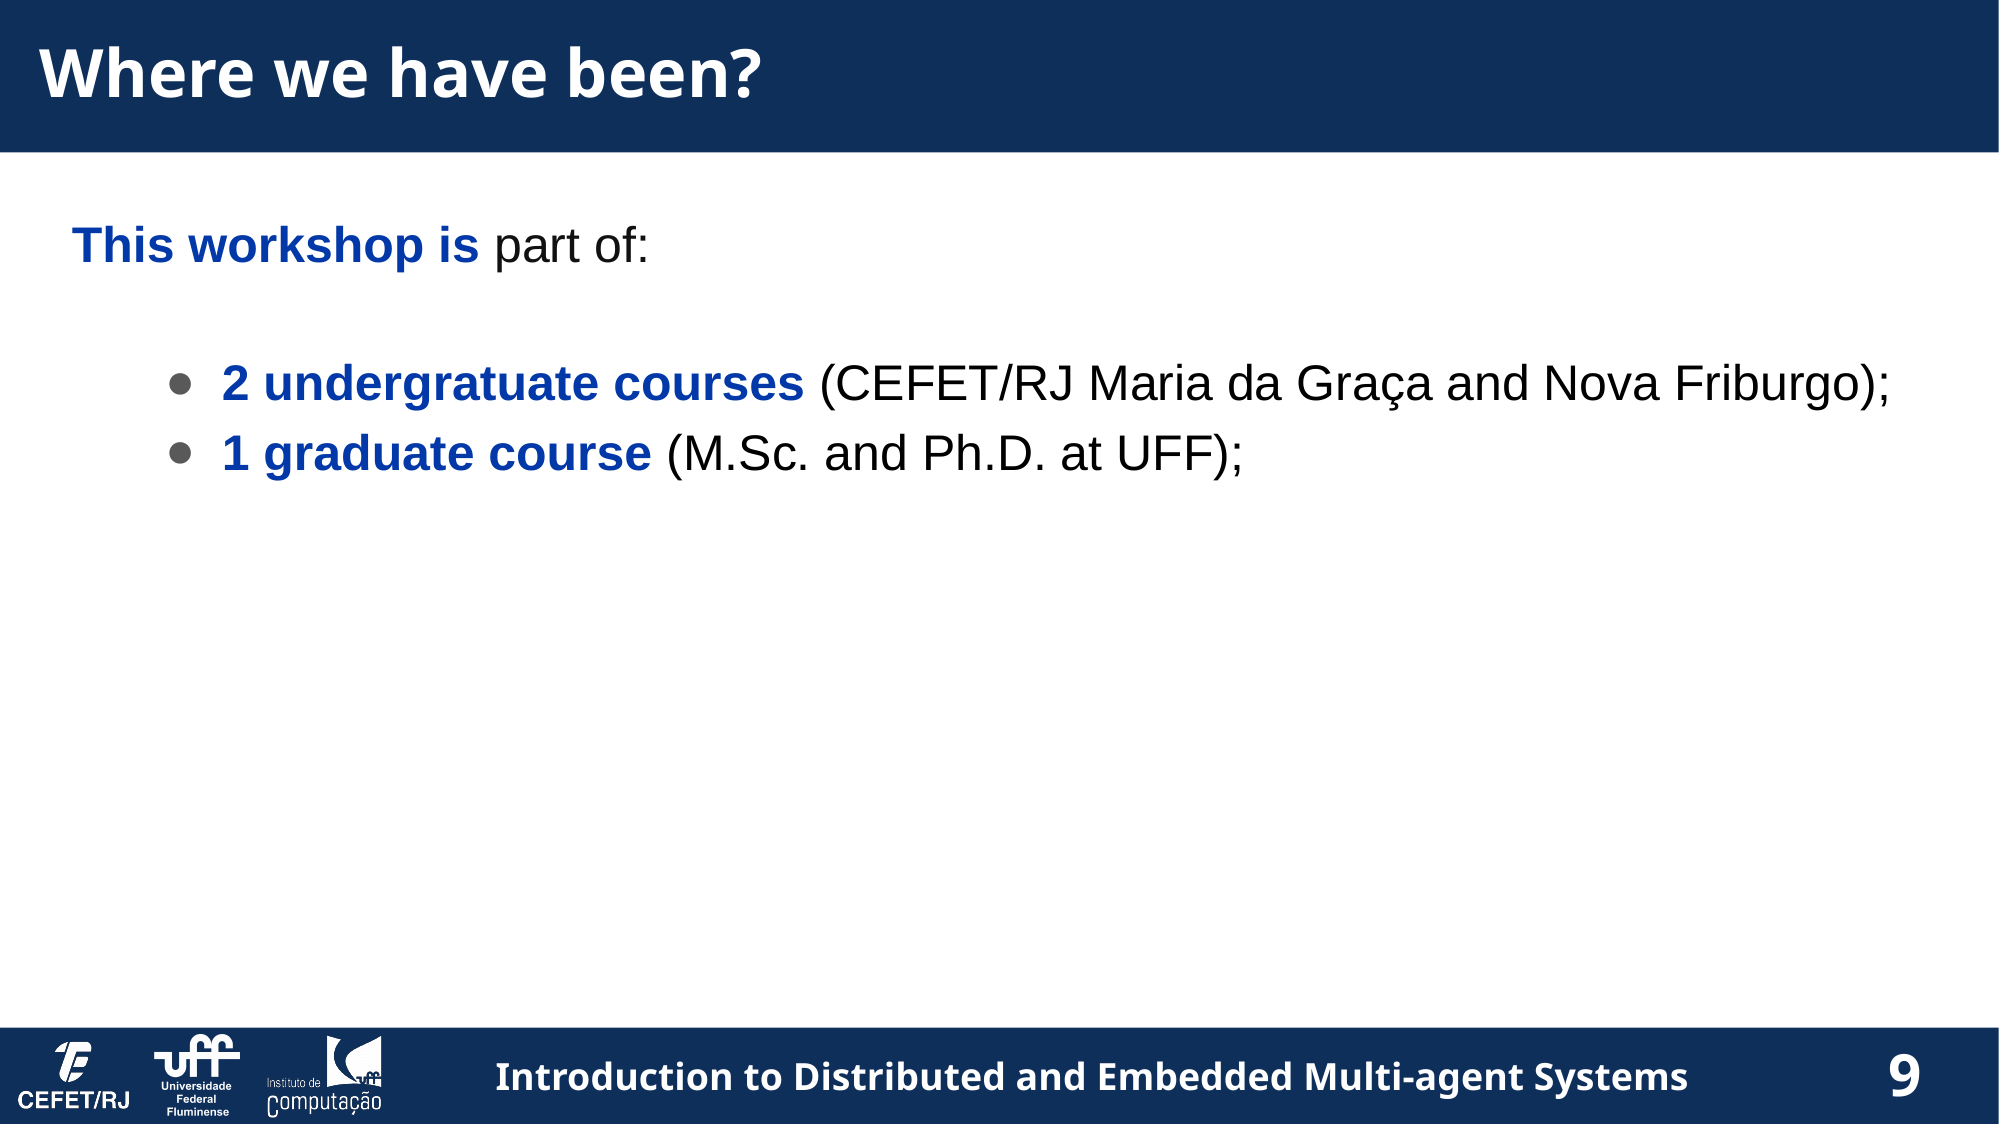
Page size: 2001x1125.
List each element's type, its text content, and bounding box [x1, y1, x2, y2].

picture [18, 1021, 129, 1125]
text_box This workshop is part of: 2 undergratuate courses (CEFET/RJ Maria da Graça and Nova Friburgo); 1 graduate course (M.Sc. and Ph.D. at UFF); [57, 188, 2000, 1016]
text_box Where we have been? [25, 23, 1999, 119]
picture [265, 1033, 383, 1118]
picture [153, 1033, 241, 1121]
